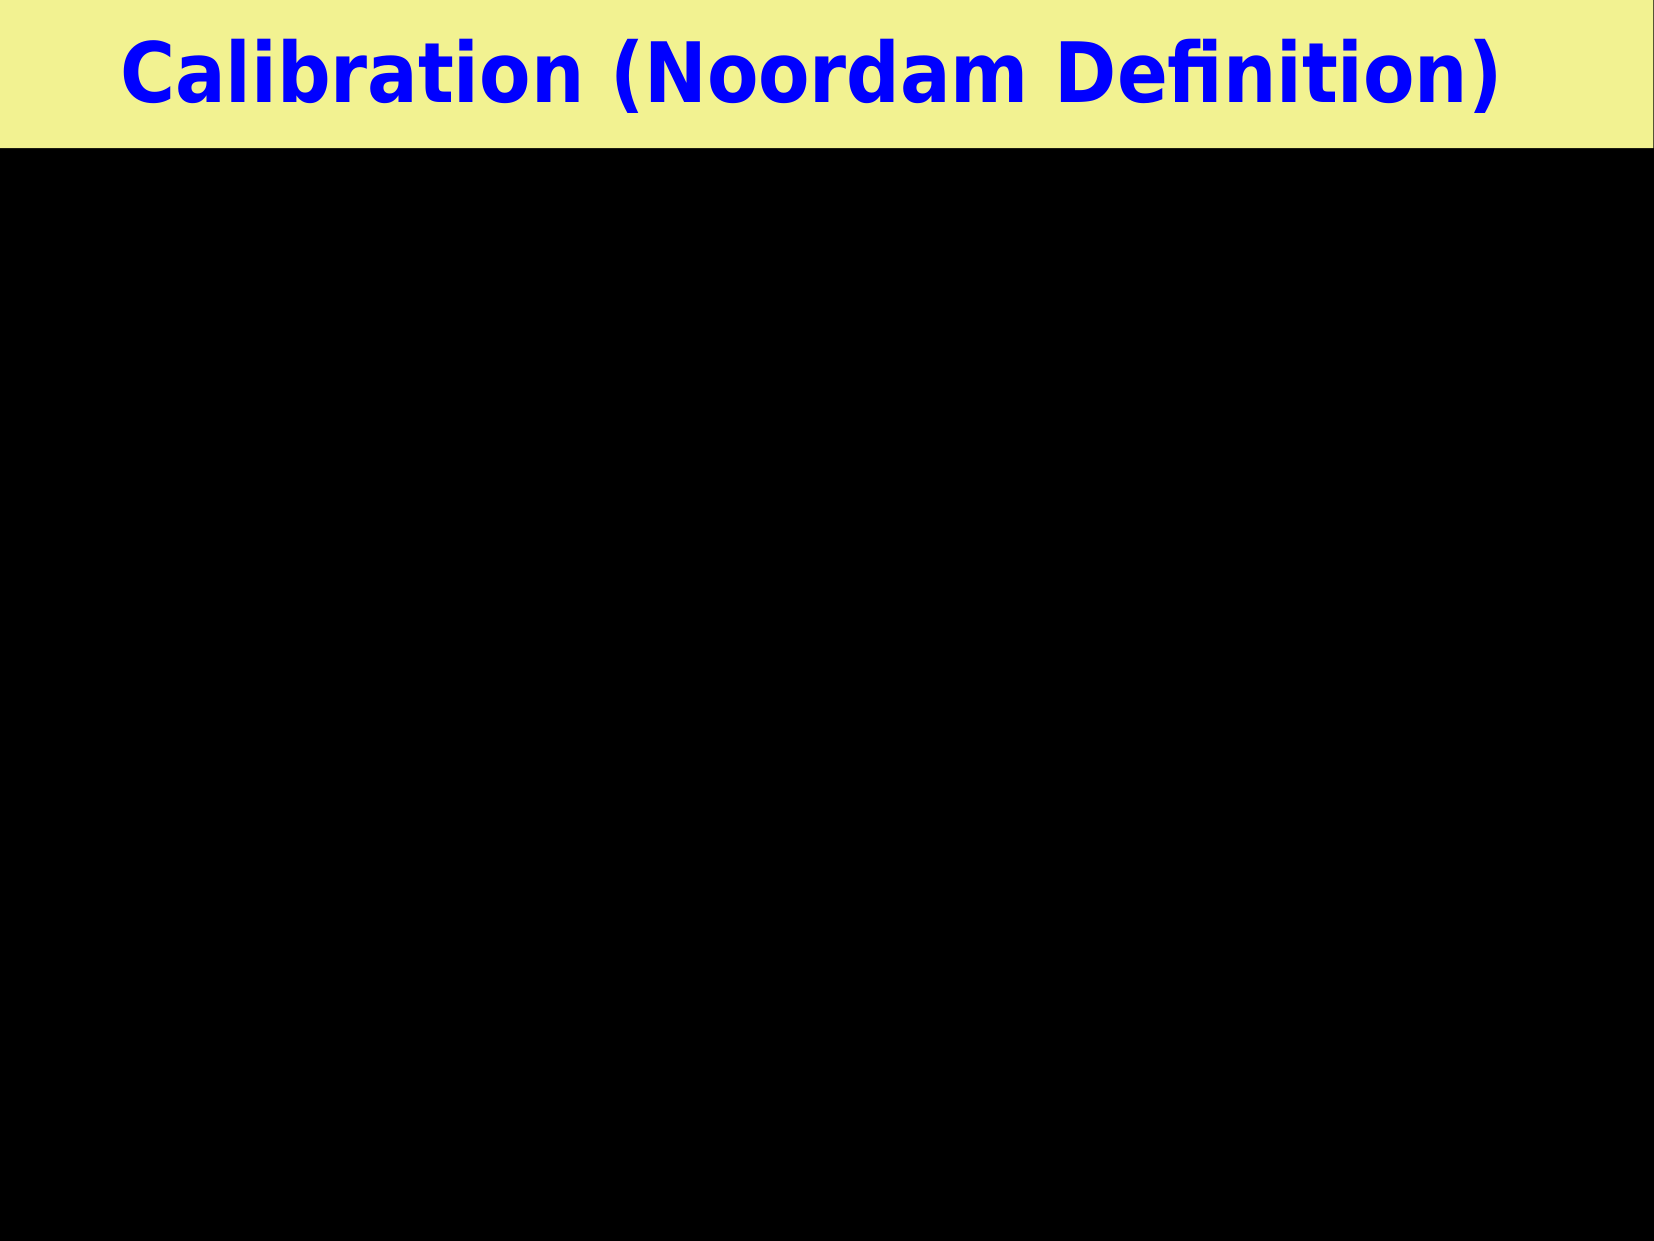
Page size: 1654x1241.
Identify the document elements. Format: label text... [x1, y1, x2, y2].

text_box [0, 149, 1654, 1241]
title Calibration (Noordam Definition) [0, 0, 1654, 149]
